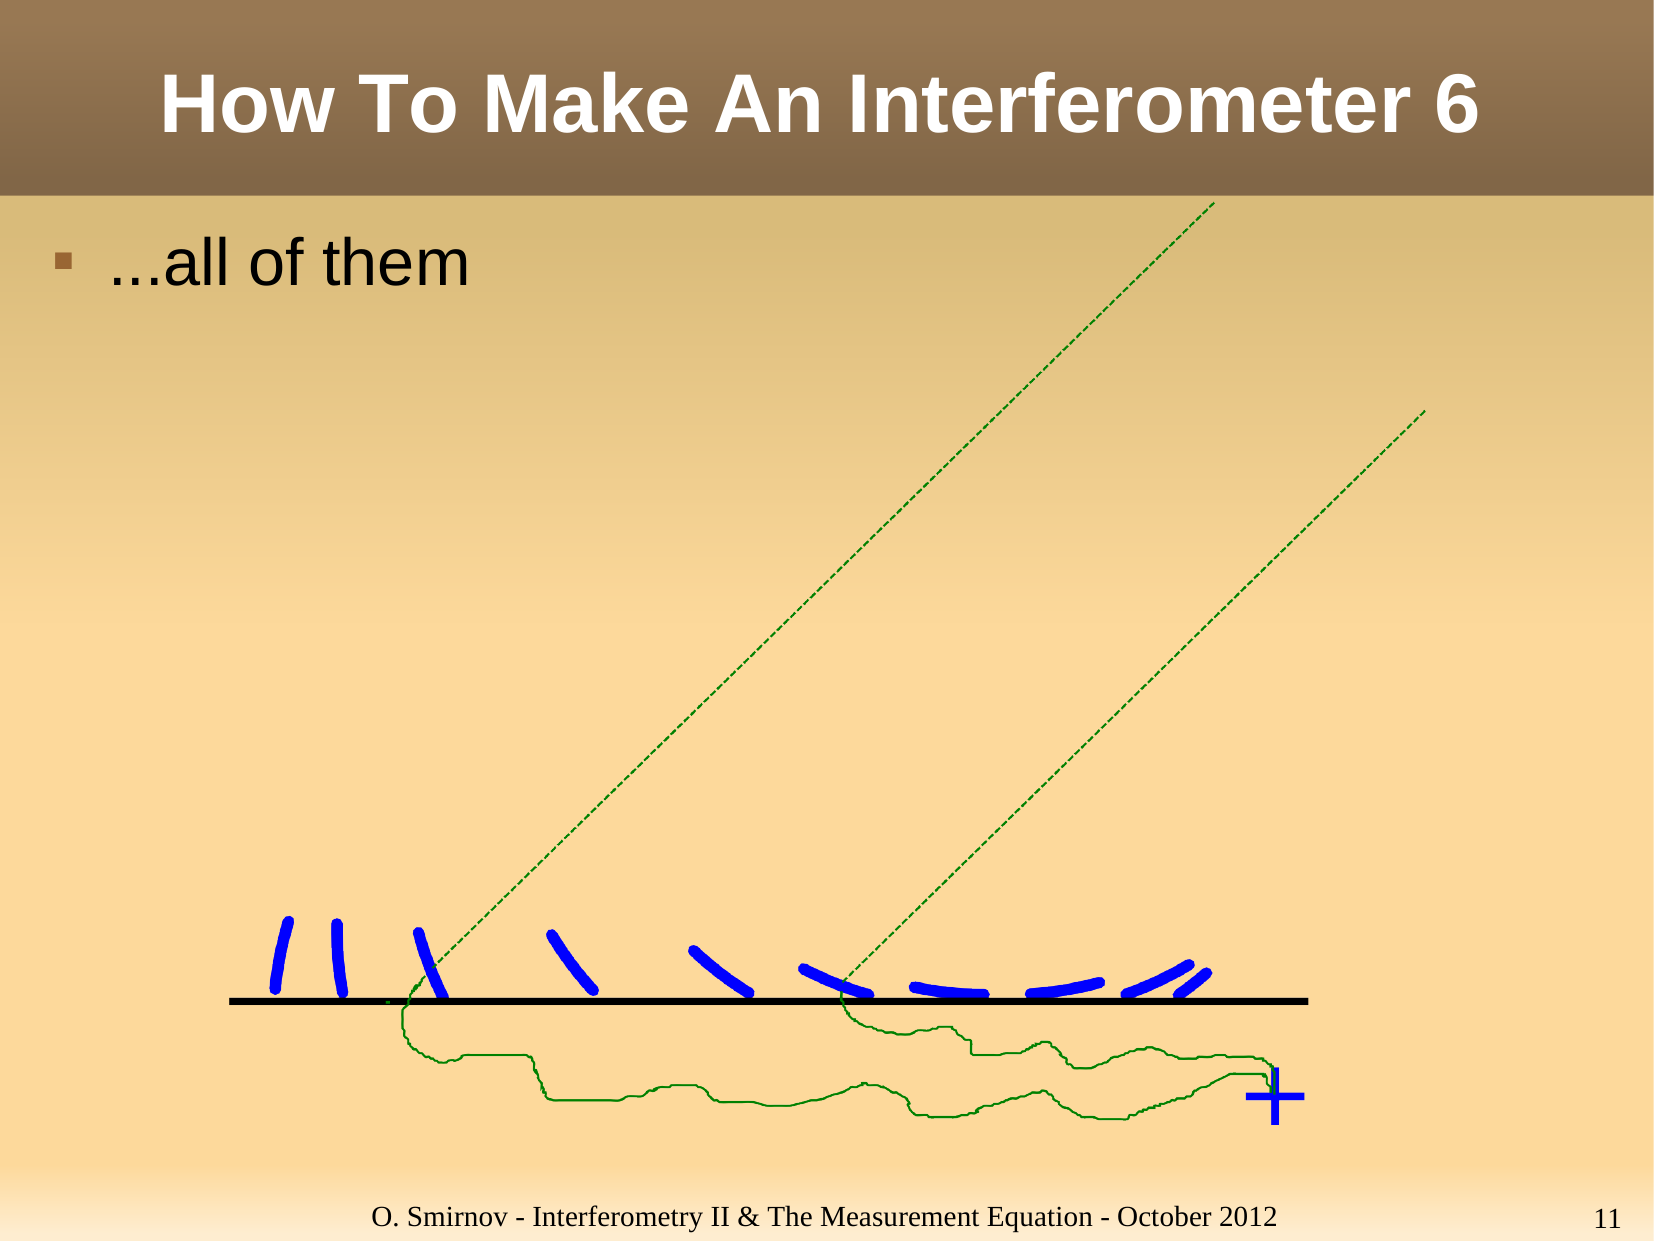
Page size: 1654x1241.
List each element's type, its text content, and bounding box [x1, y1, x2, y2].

picture [0, 0, 1654, 1241]
title How To Make An Interferometer 6 [76, 0, 1565, 208]
list ...all of them [37, 225, 751, 826]
